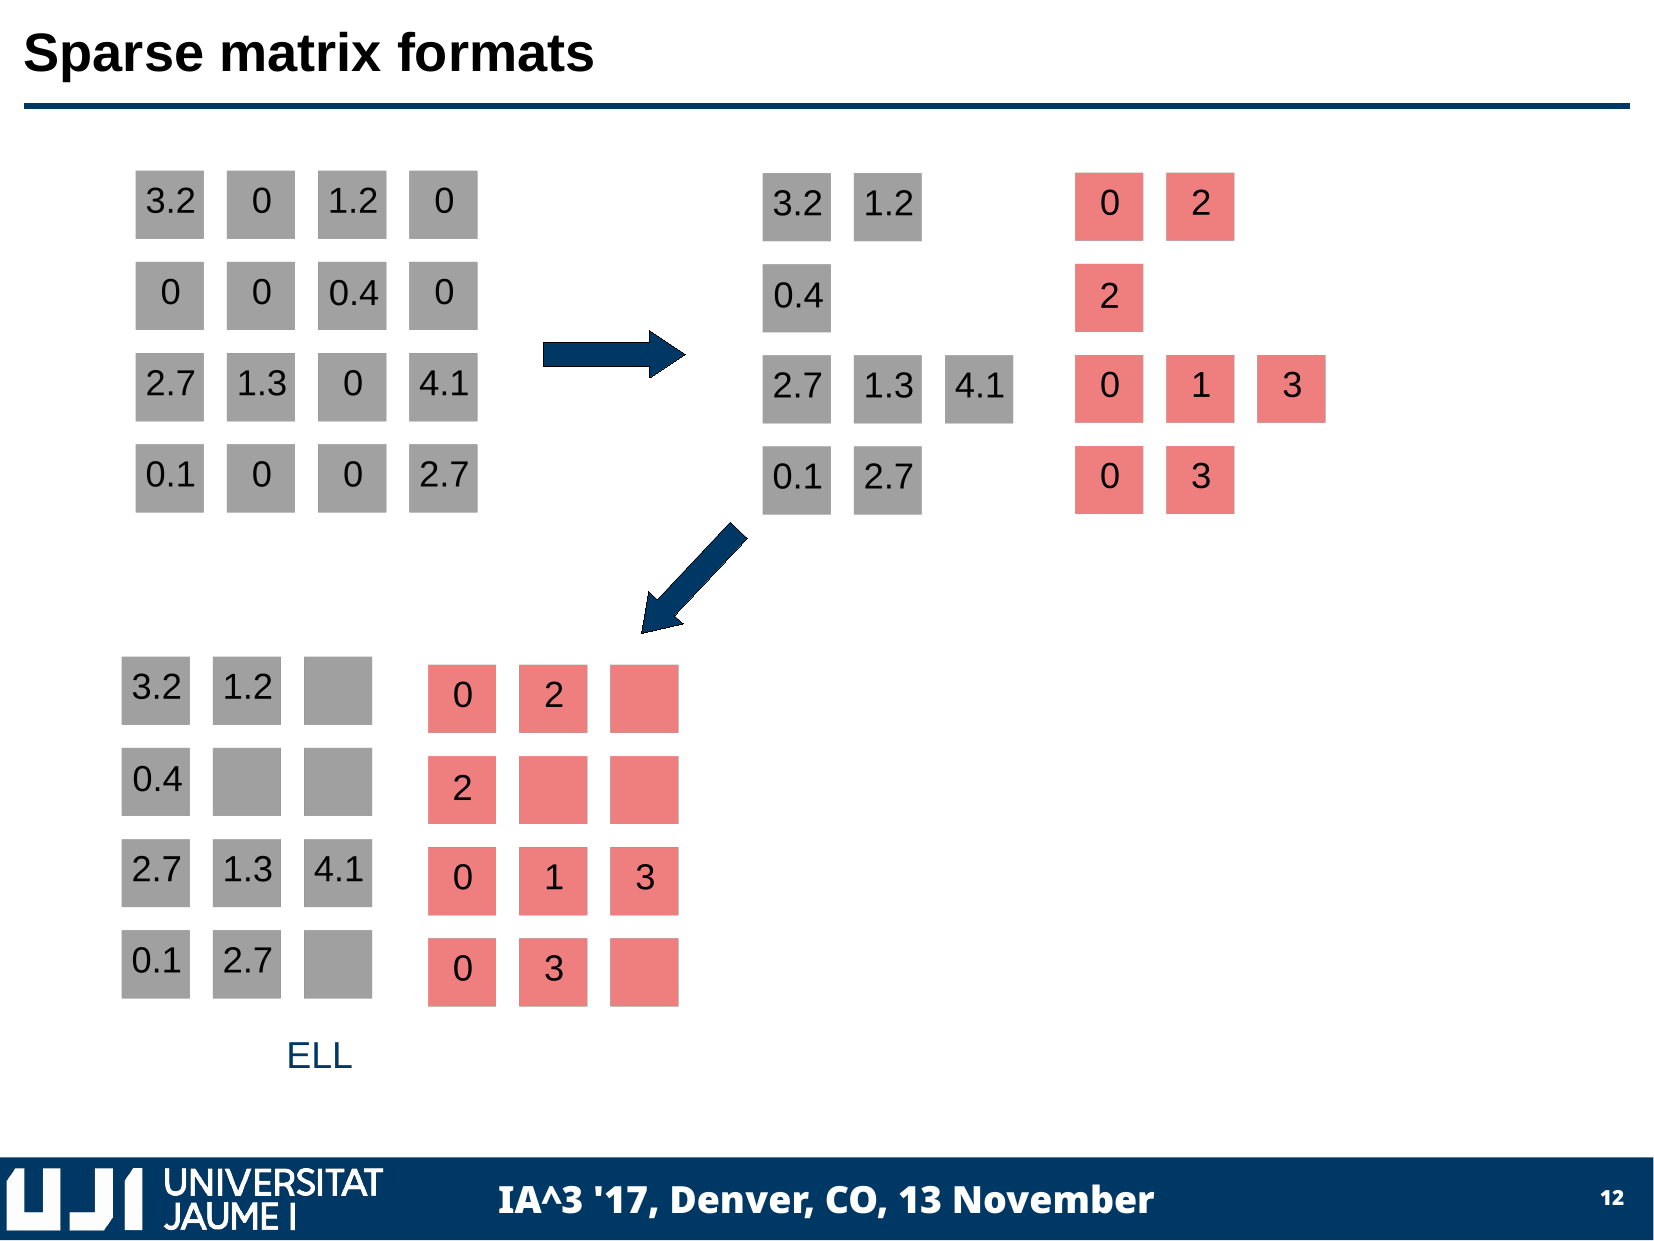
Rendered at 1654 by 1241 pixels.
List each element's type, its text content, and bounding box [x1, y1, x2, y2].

text_box [641, 522, 748, 634]
picture [128, 163, 485, 520]
text_box [543, 330, 686, 378]
picture [755, 165, 1333, 522]
picture [0, 1158, 390, 1241]
title Sparse matrix formats [23, 0, 1630, 107]
text_box ELL [271, 1027, 368, 1085]
picture [114, 649, 686, 1014]
